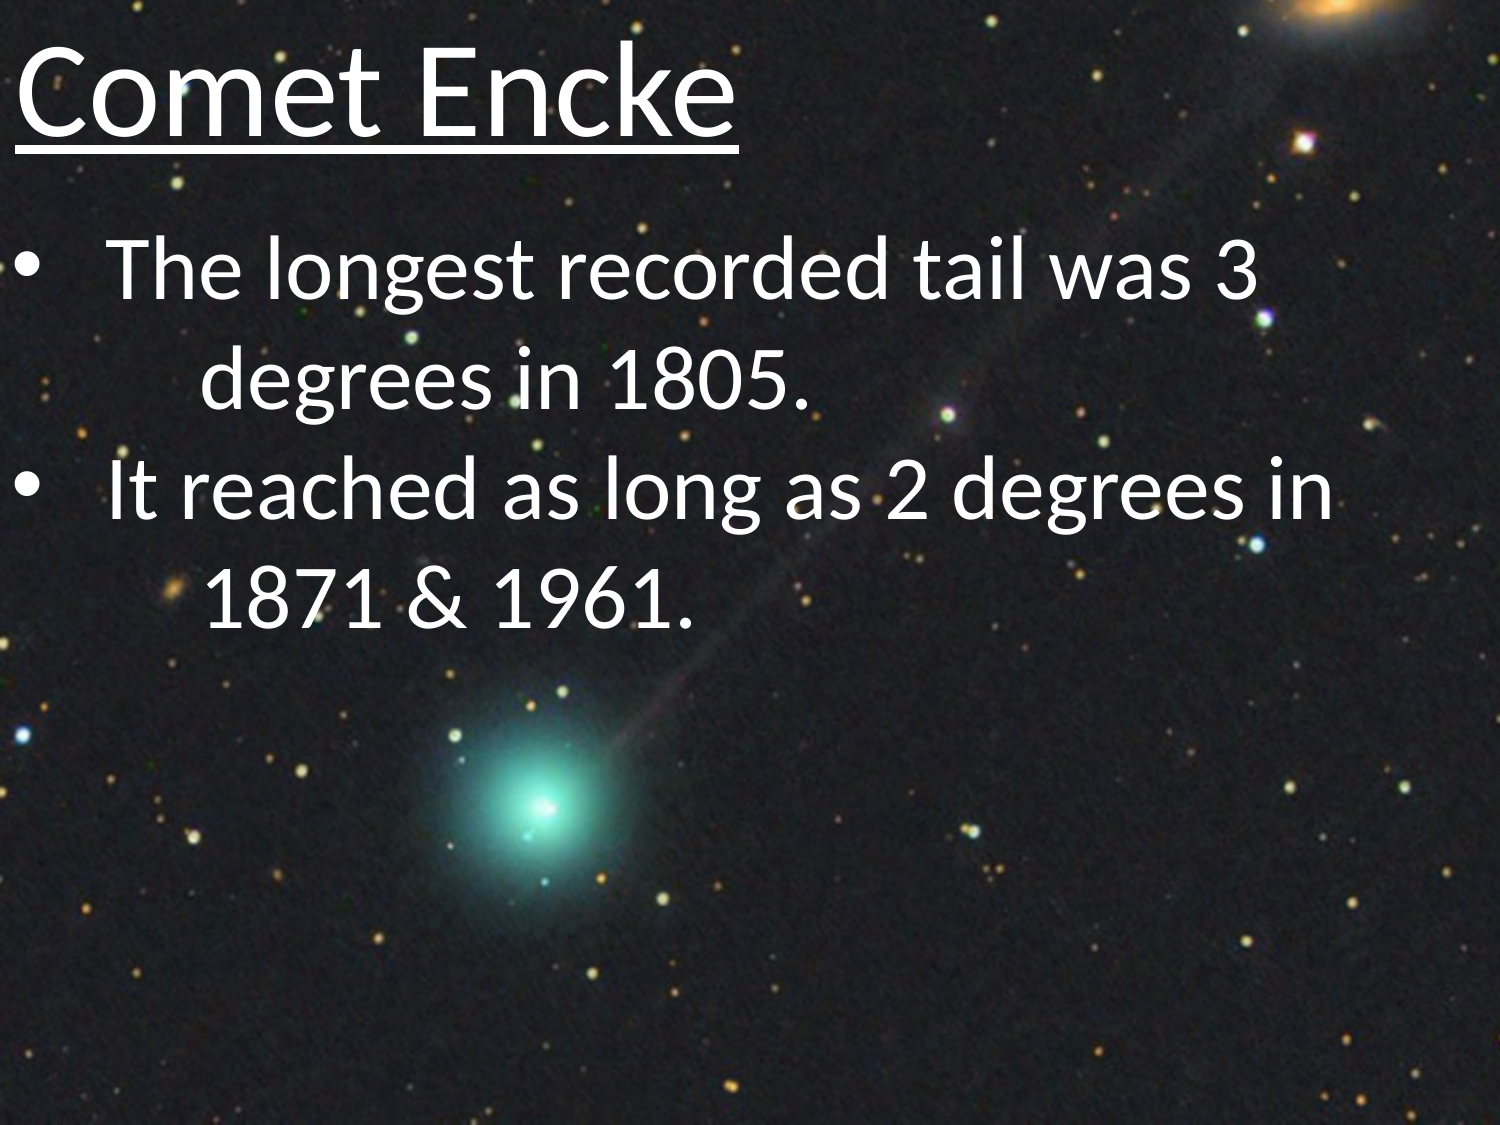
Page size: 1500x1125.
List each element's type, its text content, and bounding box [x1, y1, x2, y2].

text_box Comet Encke [0, 0, 938, 173]
text_box The longest recorded tail was 3 degrees in 1805. It reached as long as 2 degrees in 1871 & 1961. [0, 200, 1450, 660]
picture [0, 0, 1500, 1125]
